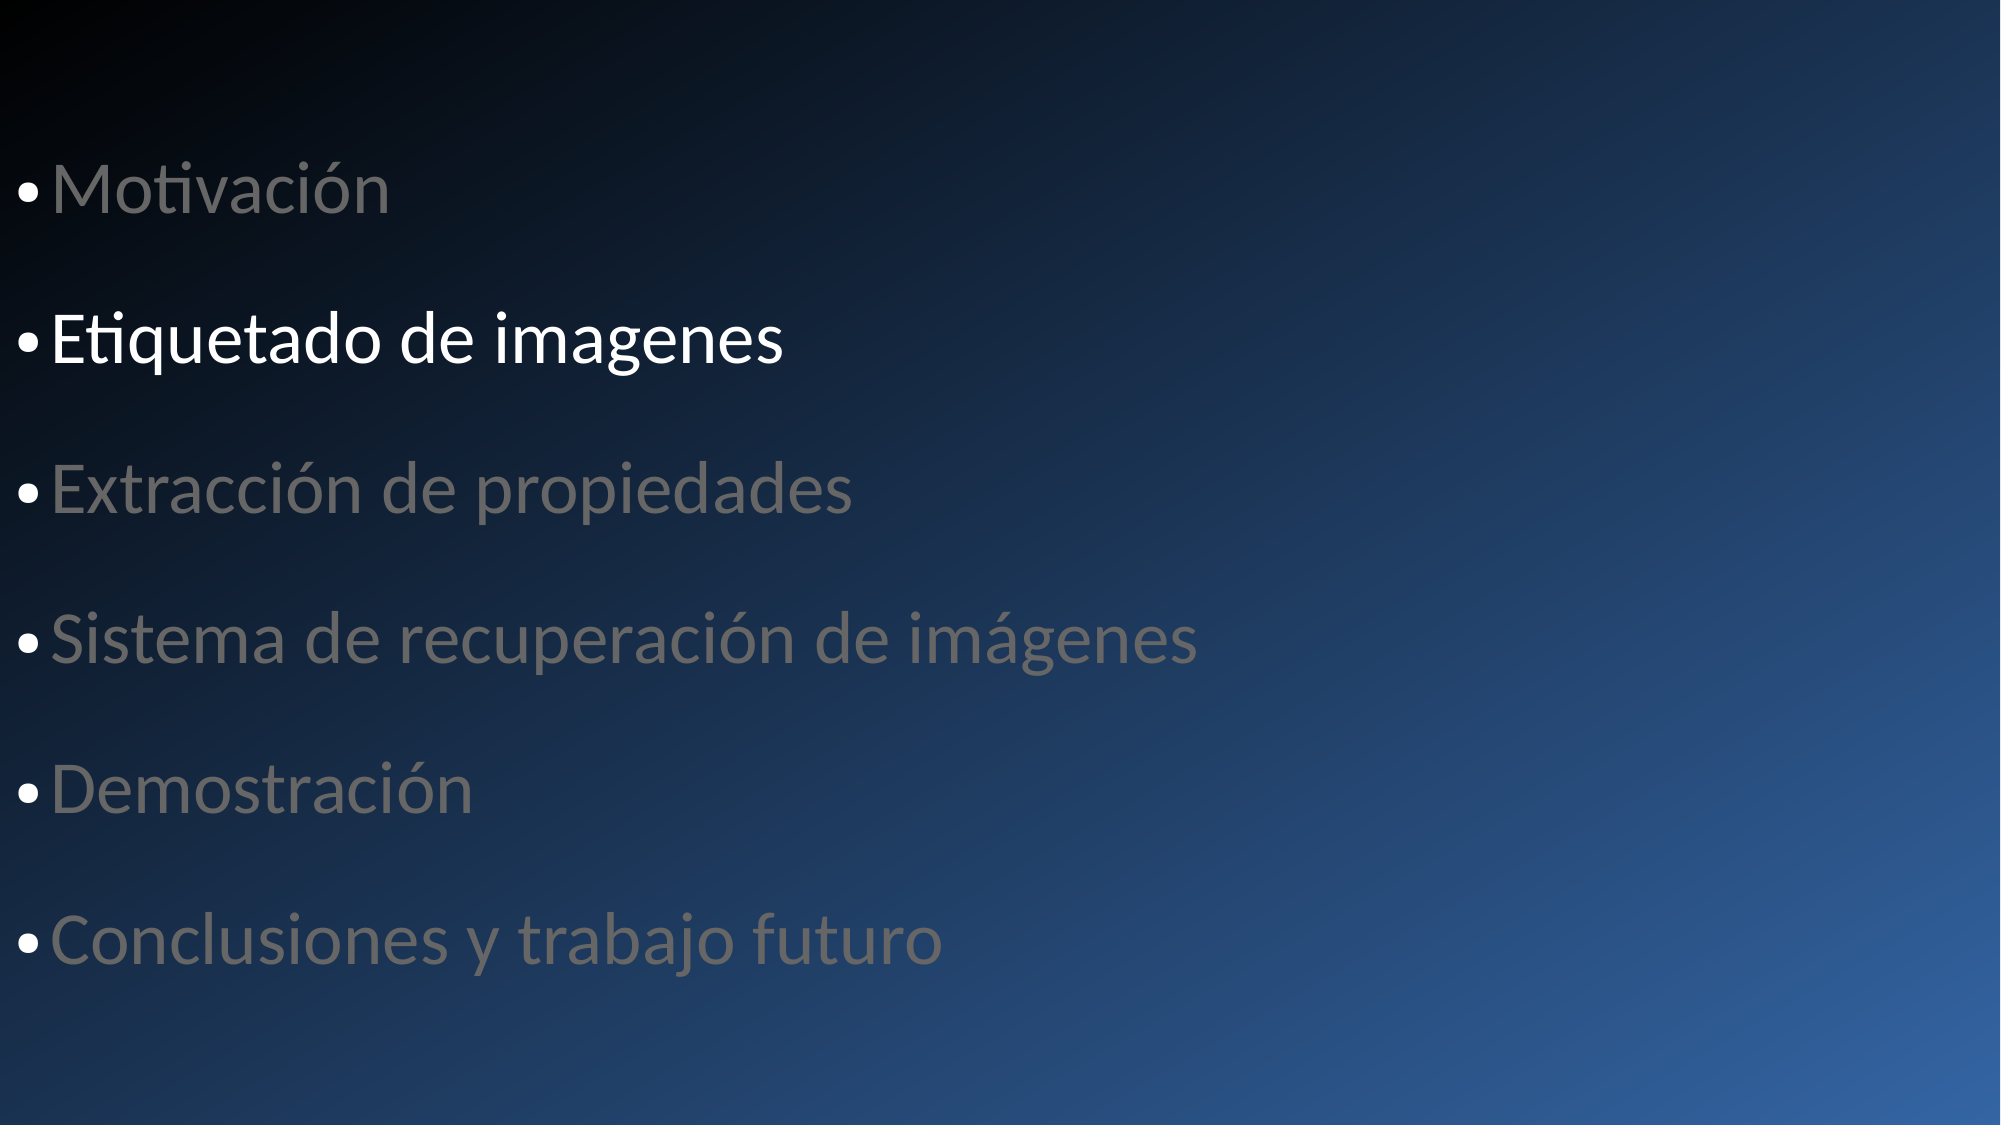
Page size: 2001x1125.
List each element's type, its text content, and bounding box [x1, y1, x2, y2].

text_box Motivación Etiquetado de imagenes Extracción de propiedades Sistema de recuperación de imágenes Demostración Conclusiones y trabajo futuro [0, 0, 2001, 1125]
